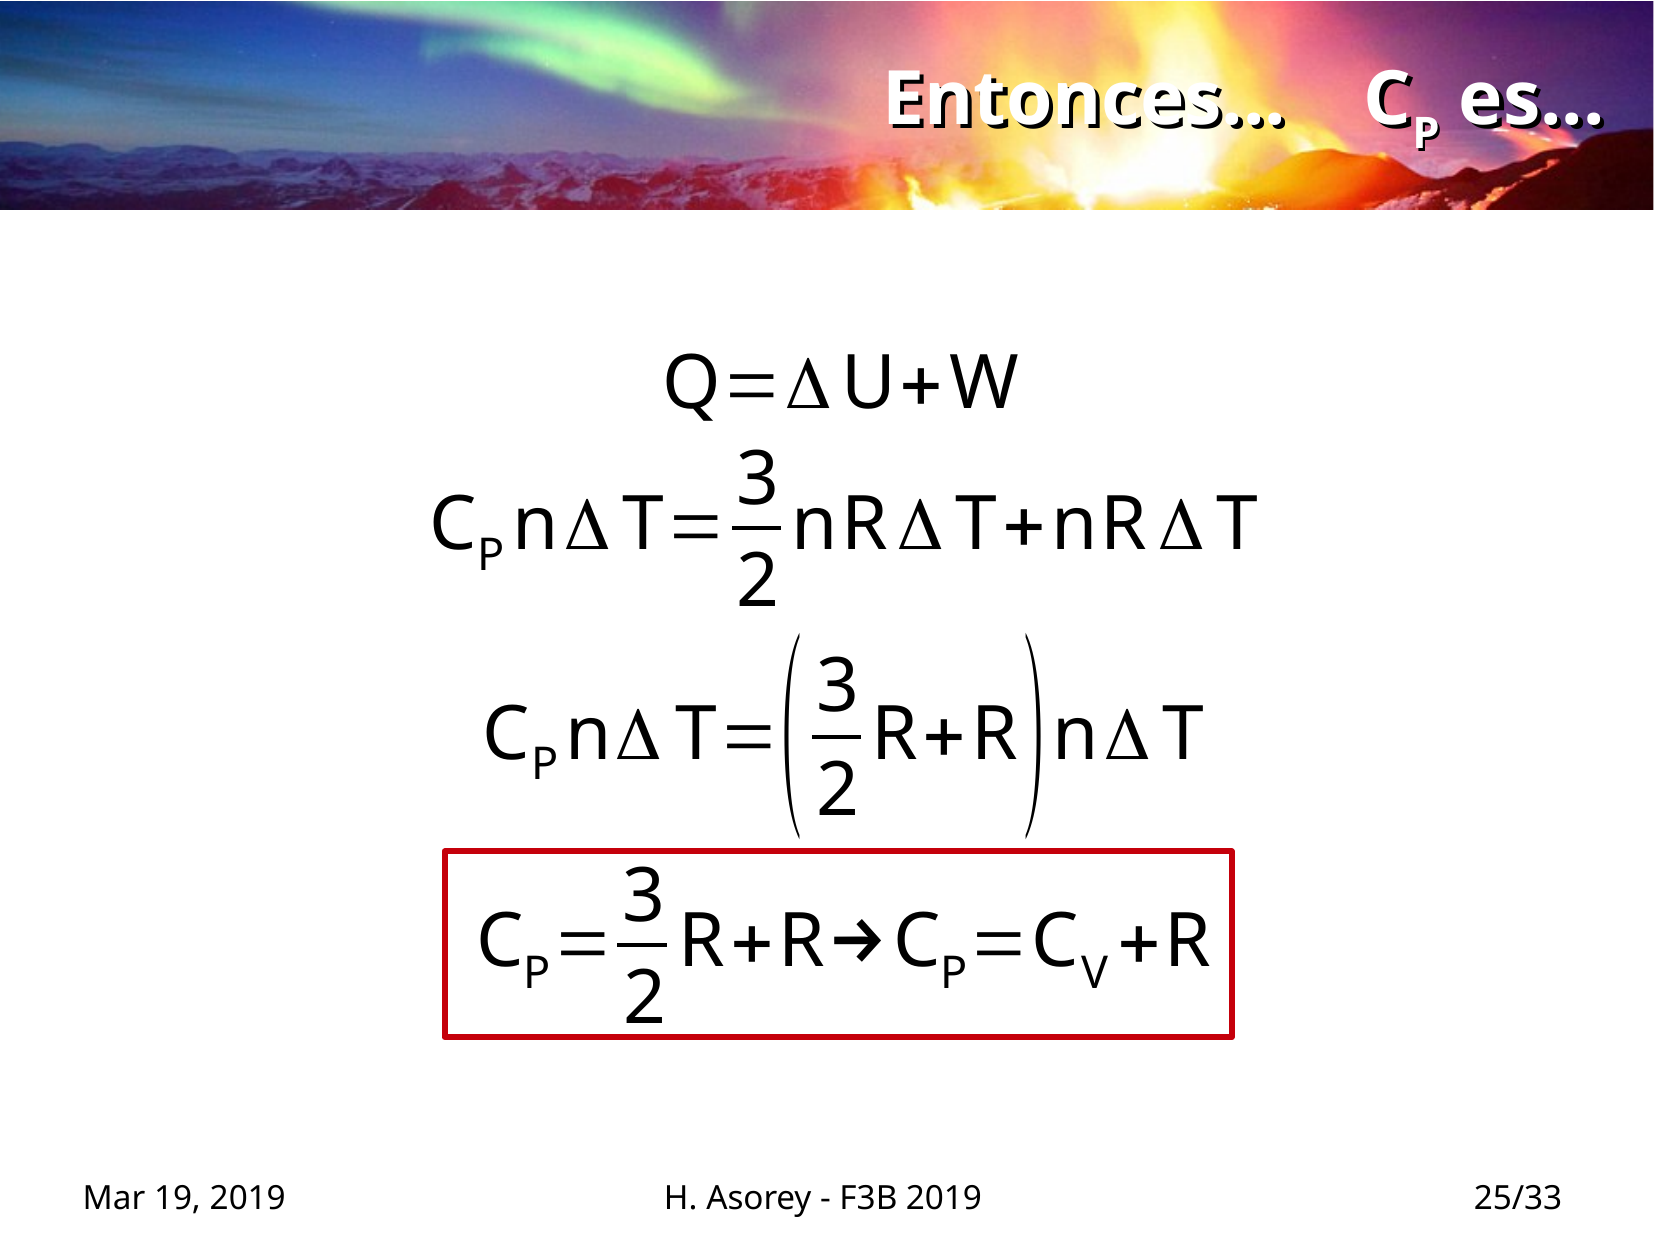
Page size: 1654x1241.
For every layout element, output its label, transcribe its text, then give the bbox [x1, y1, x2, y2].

picture [0, 1, 1654, 210]
chart [423, 335, 1265, 1043]
title Entonces... CP es... [45, 15, 1606, 191]
